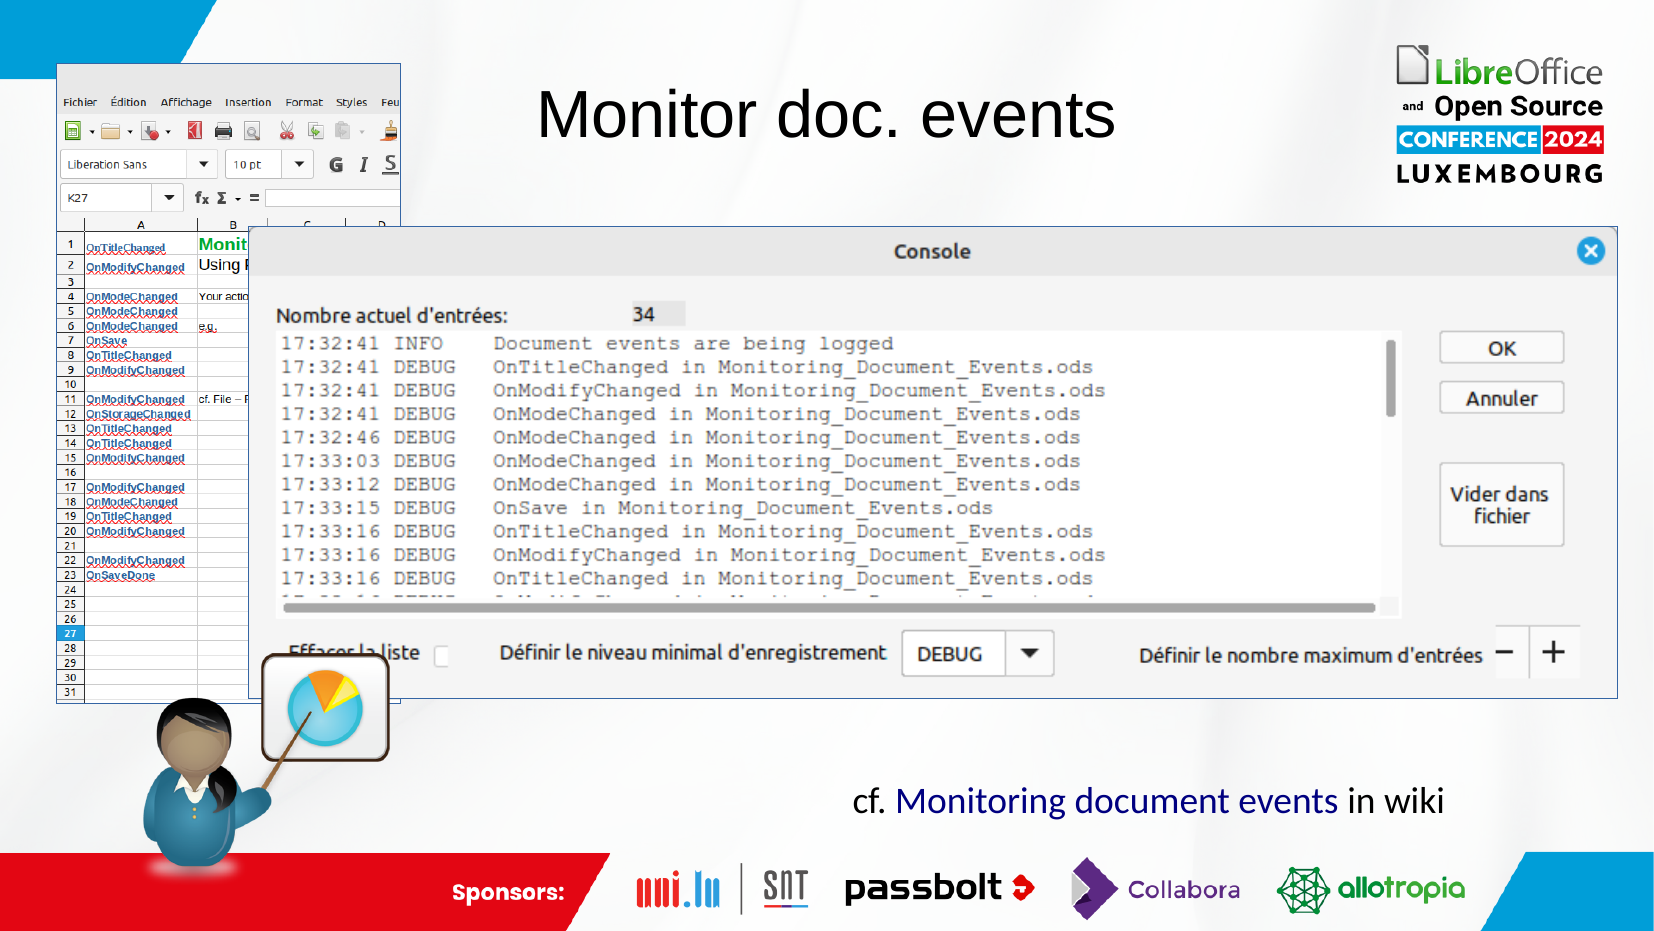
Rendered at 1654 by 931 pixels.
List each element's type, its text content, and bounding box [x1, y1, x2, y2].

text_box cf. Monitoring document events in wiki [407, 777, 1460, 885]
picture [0, 0, 1654, 931]
title Monitor doc. events [82, 37, 1571, 193]
